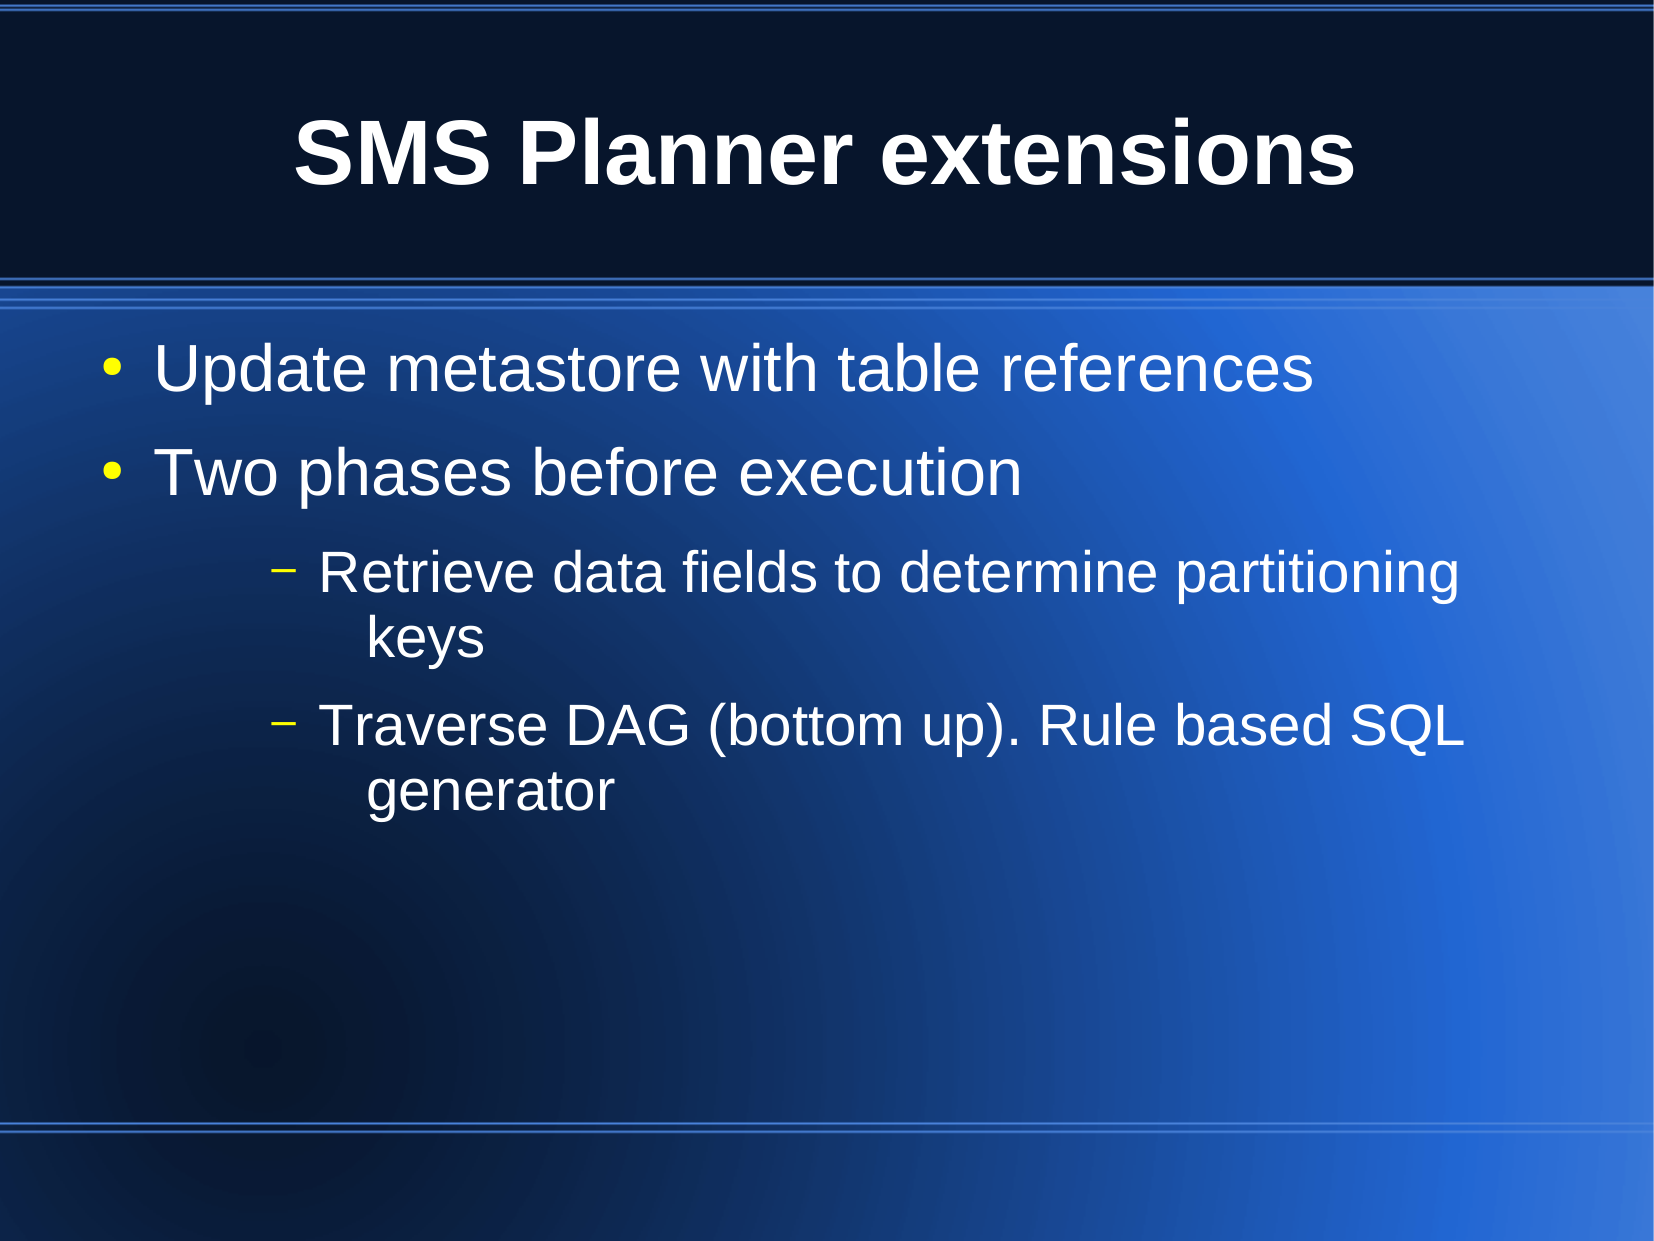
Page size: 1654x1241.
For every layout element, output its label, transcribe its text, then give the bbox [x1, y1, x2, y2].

list Update metastore with table references Two phases before execution Retrieve data fields to determine partitioning keys Traverse DAG (bottom up). Rule based SQL generator [82, 330, 1565, 1069]
title SMS Planner extensions [82, 49, 1571, 257]
picture [0, 0, 1654, 1241]
